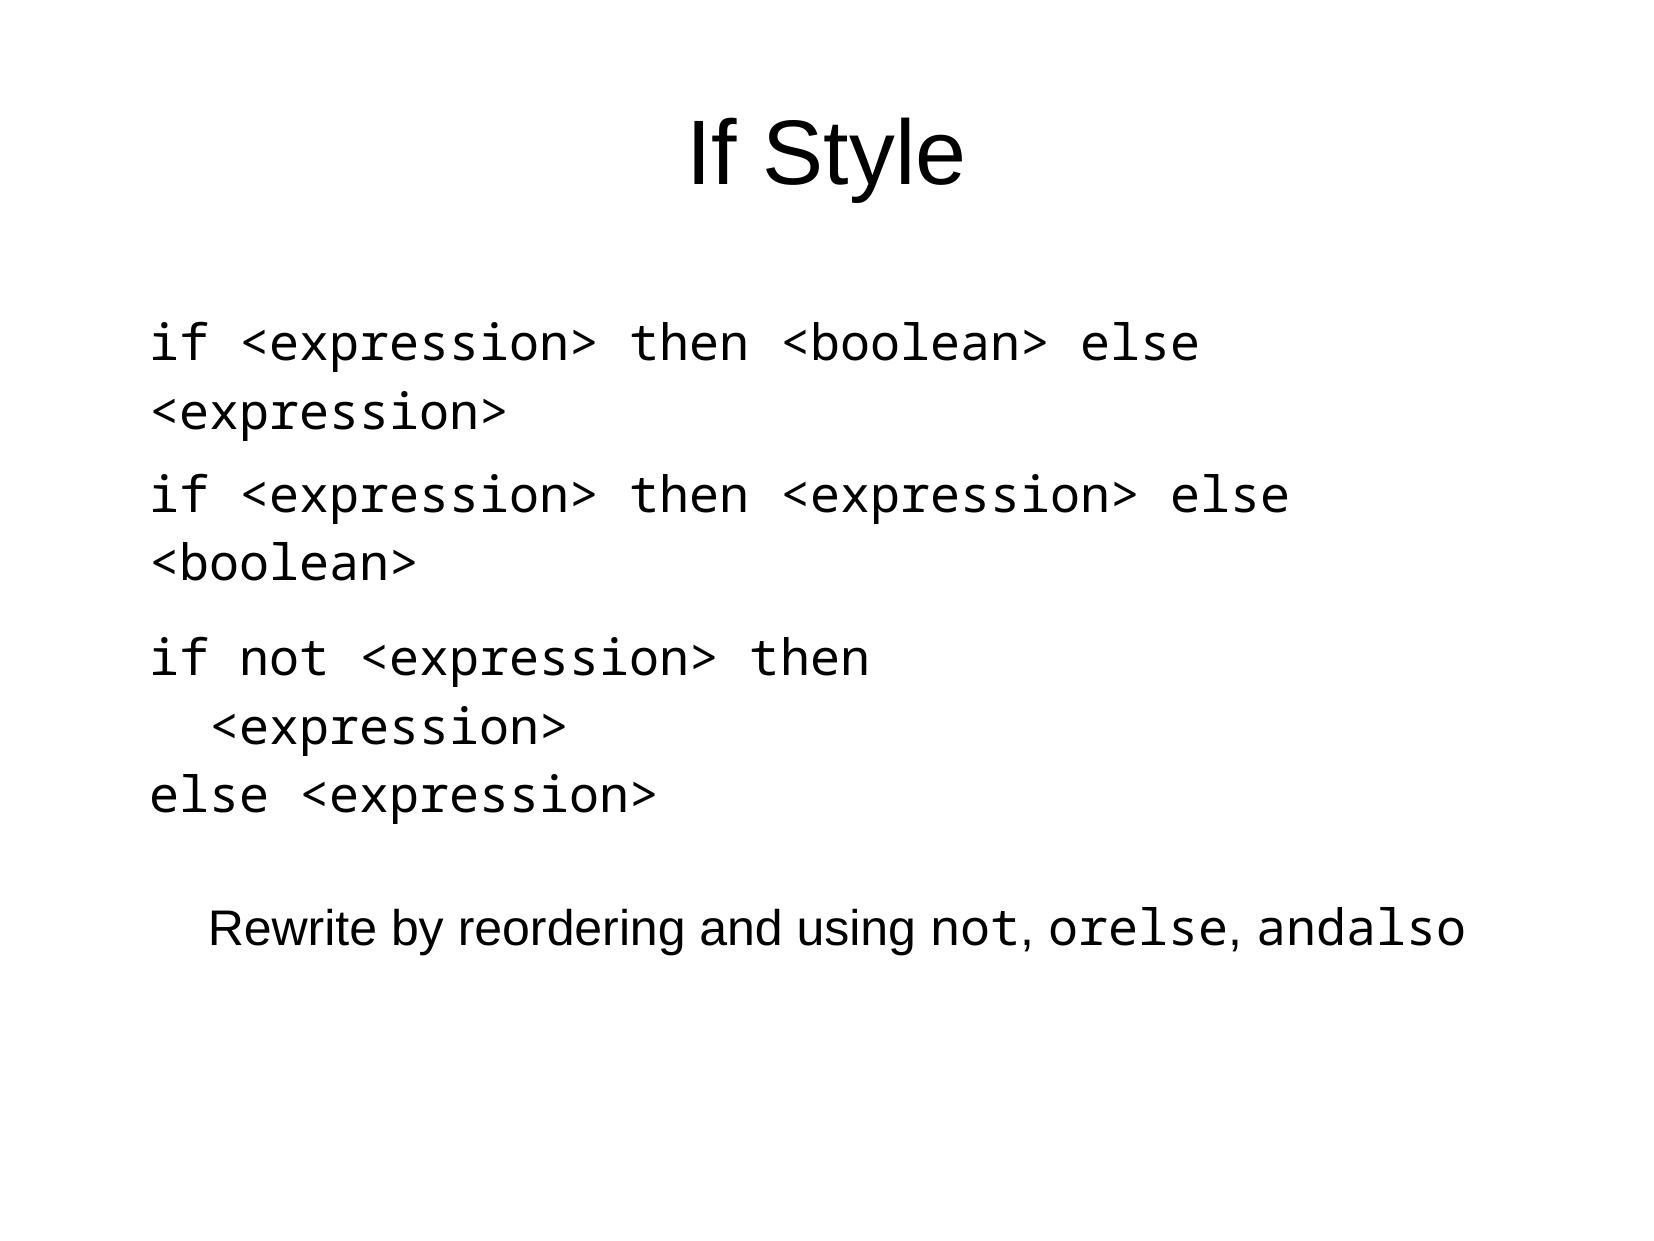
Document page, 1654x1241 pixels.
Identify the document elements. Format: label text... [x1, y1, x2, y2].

text_box if <expression> then <expression> else <boolean> [135, 451, 1531, 583]
text_box if not <expression> then <expression> else <expression> [135, 615, 1531, 805]
text_box if <expression> then <boolean> else <expression> [135, 300, 1531, 432]
title If Style [82, 49, 1571, 257]
text_box Rewrite by reordering and using not, orelse, andalso [193, 885, 1482, 959]
